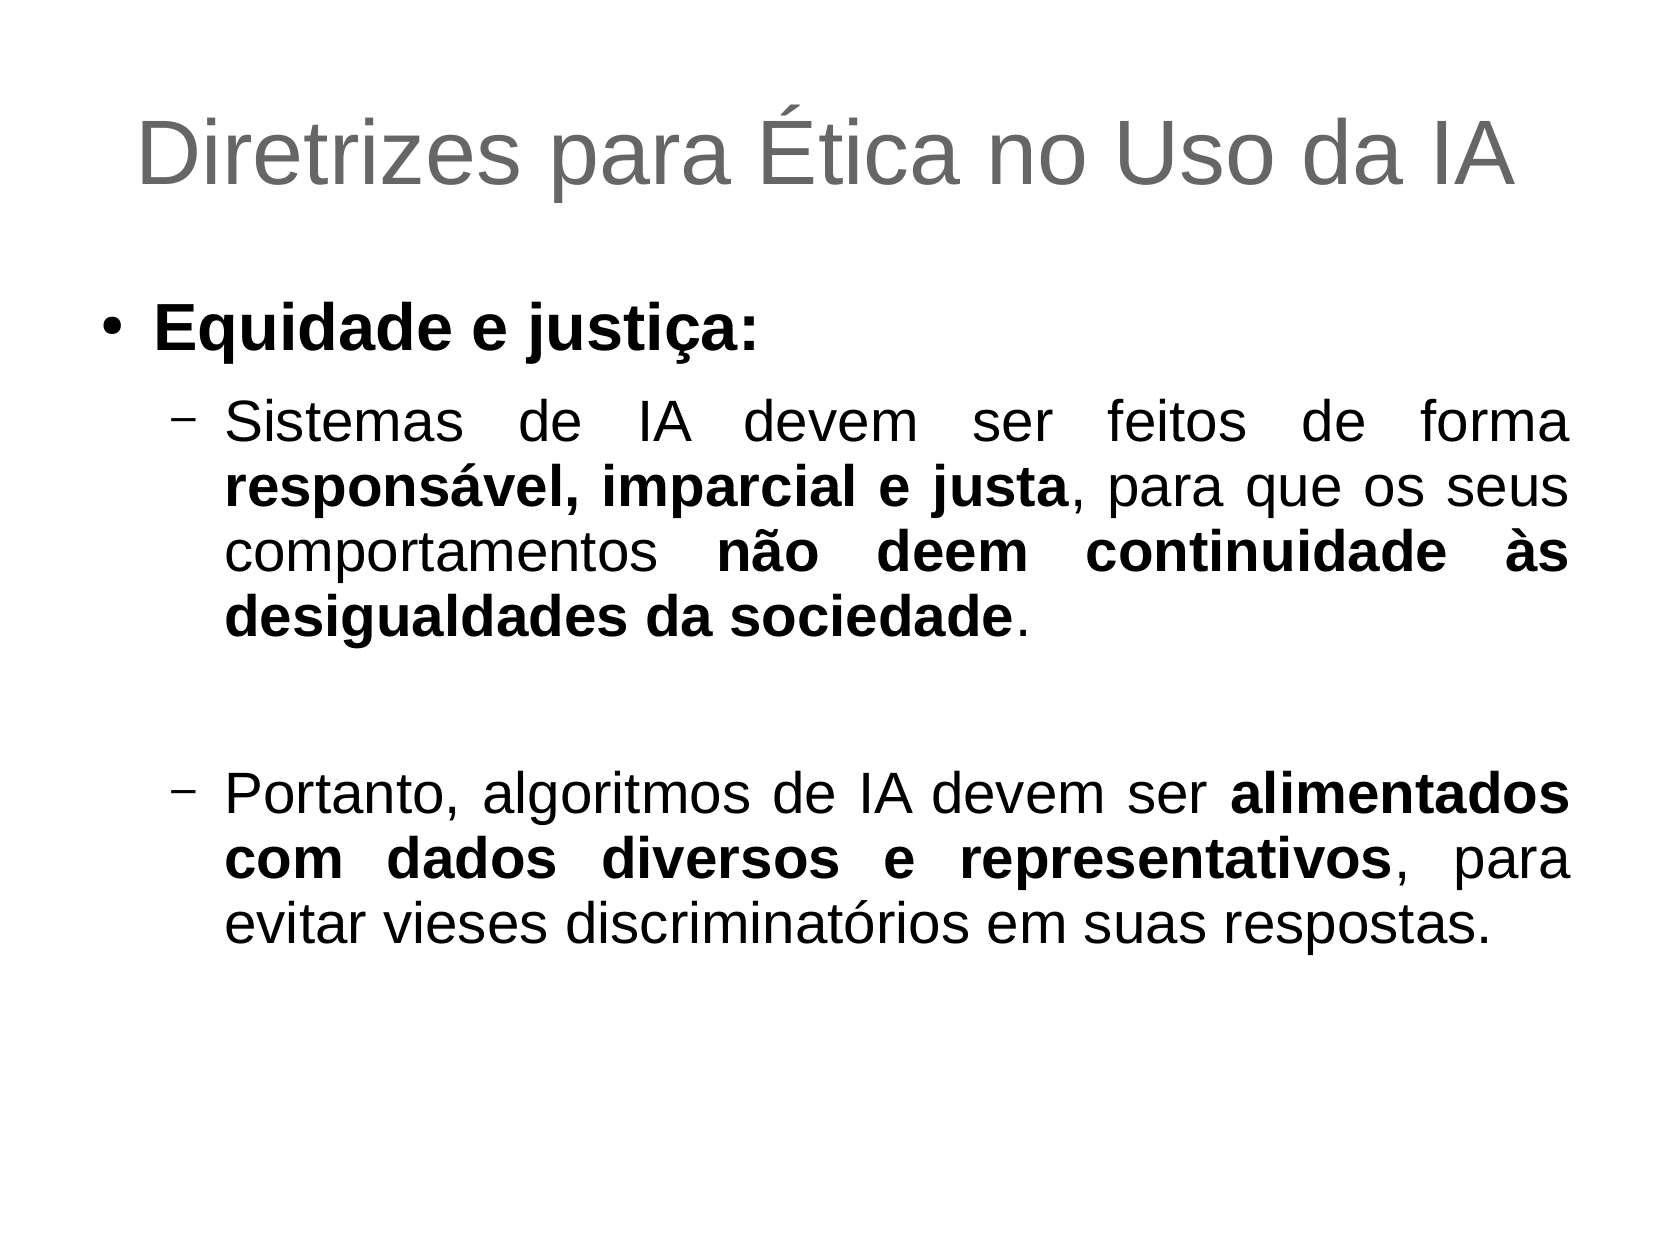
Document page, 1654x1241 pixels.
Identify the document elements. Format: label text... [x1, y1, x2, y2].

list Equidade e justiça: Sistemas de IA devem ser feitos de forma responsável, imparcial e justa, para que os seus comportamentos não deem continuidade às desigualdades da sociedade. Portanto, algoritmos de IA devem ser alimentados com dados diversos e representativos, para evitar vieses discriminatórios em suas respostas. [82, 290, 1571, 1134]
title Diretrizes para Ética no Uso da IA [82, 49, 1571, 257]
